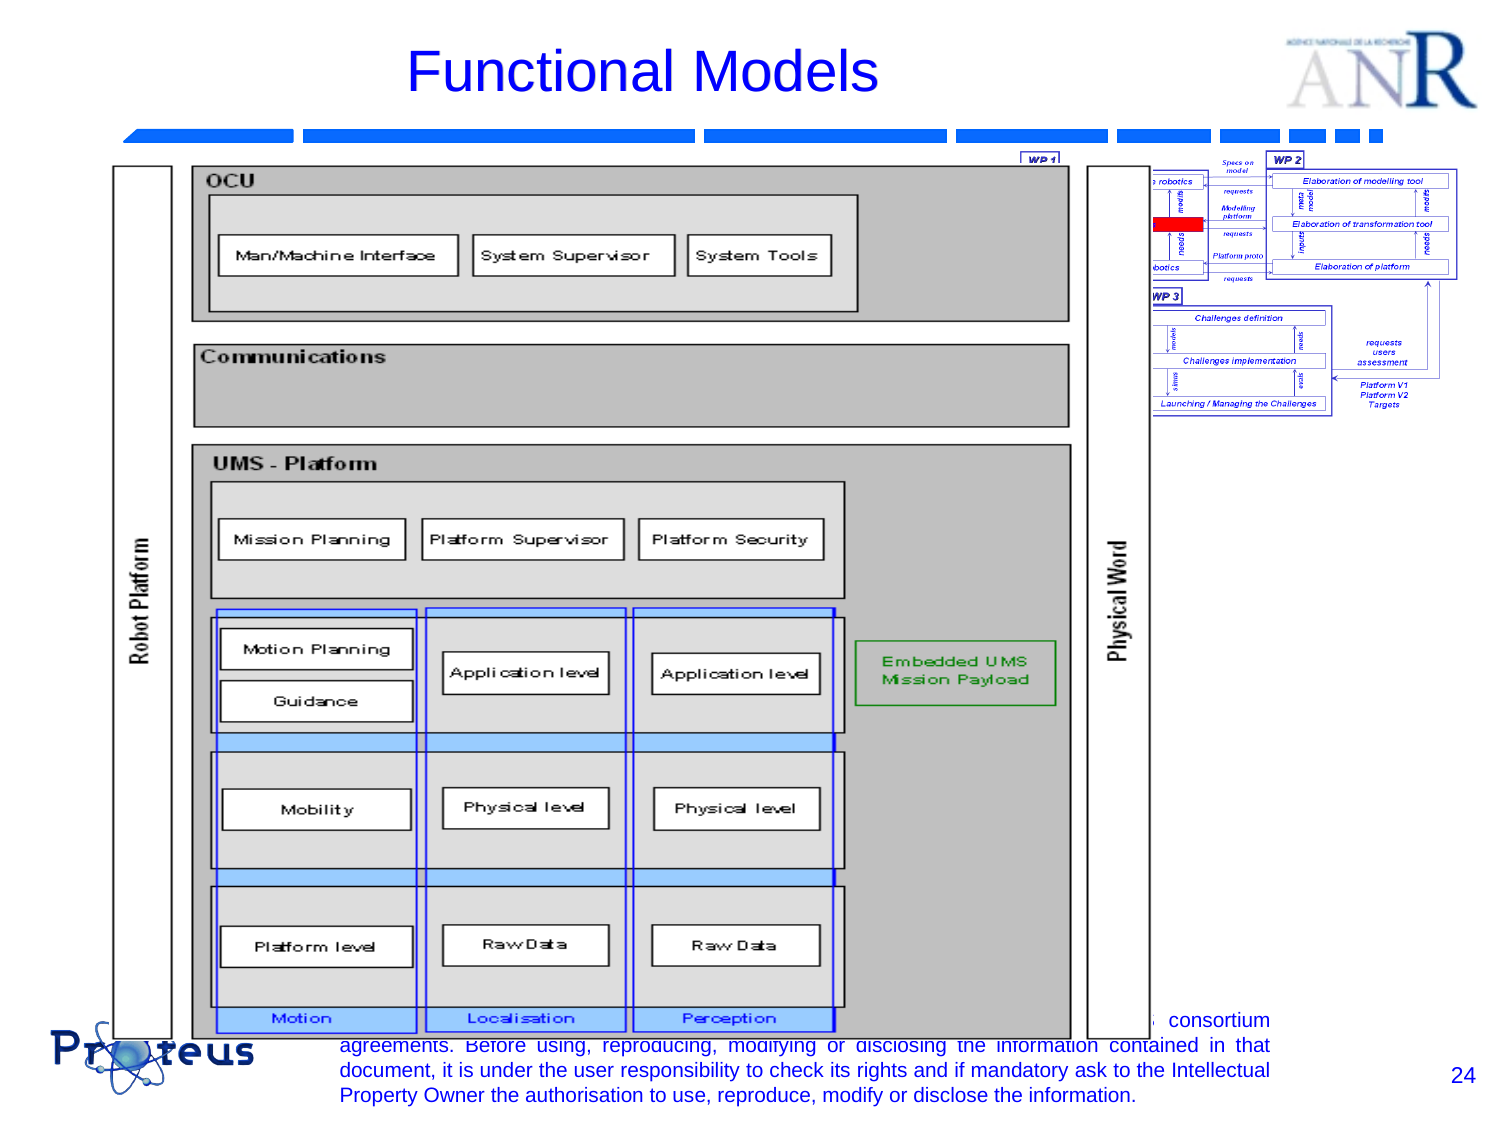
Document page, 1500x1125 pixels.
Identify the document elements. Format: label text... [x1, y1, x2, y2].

picture [1281, 27, 1484, 115]
picture [35, 150, 1458, 1101]
title Functional Models [23, 11, 1264, 130]
